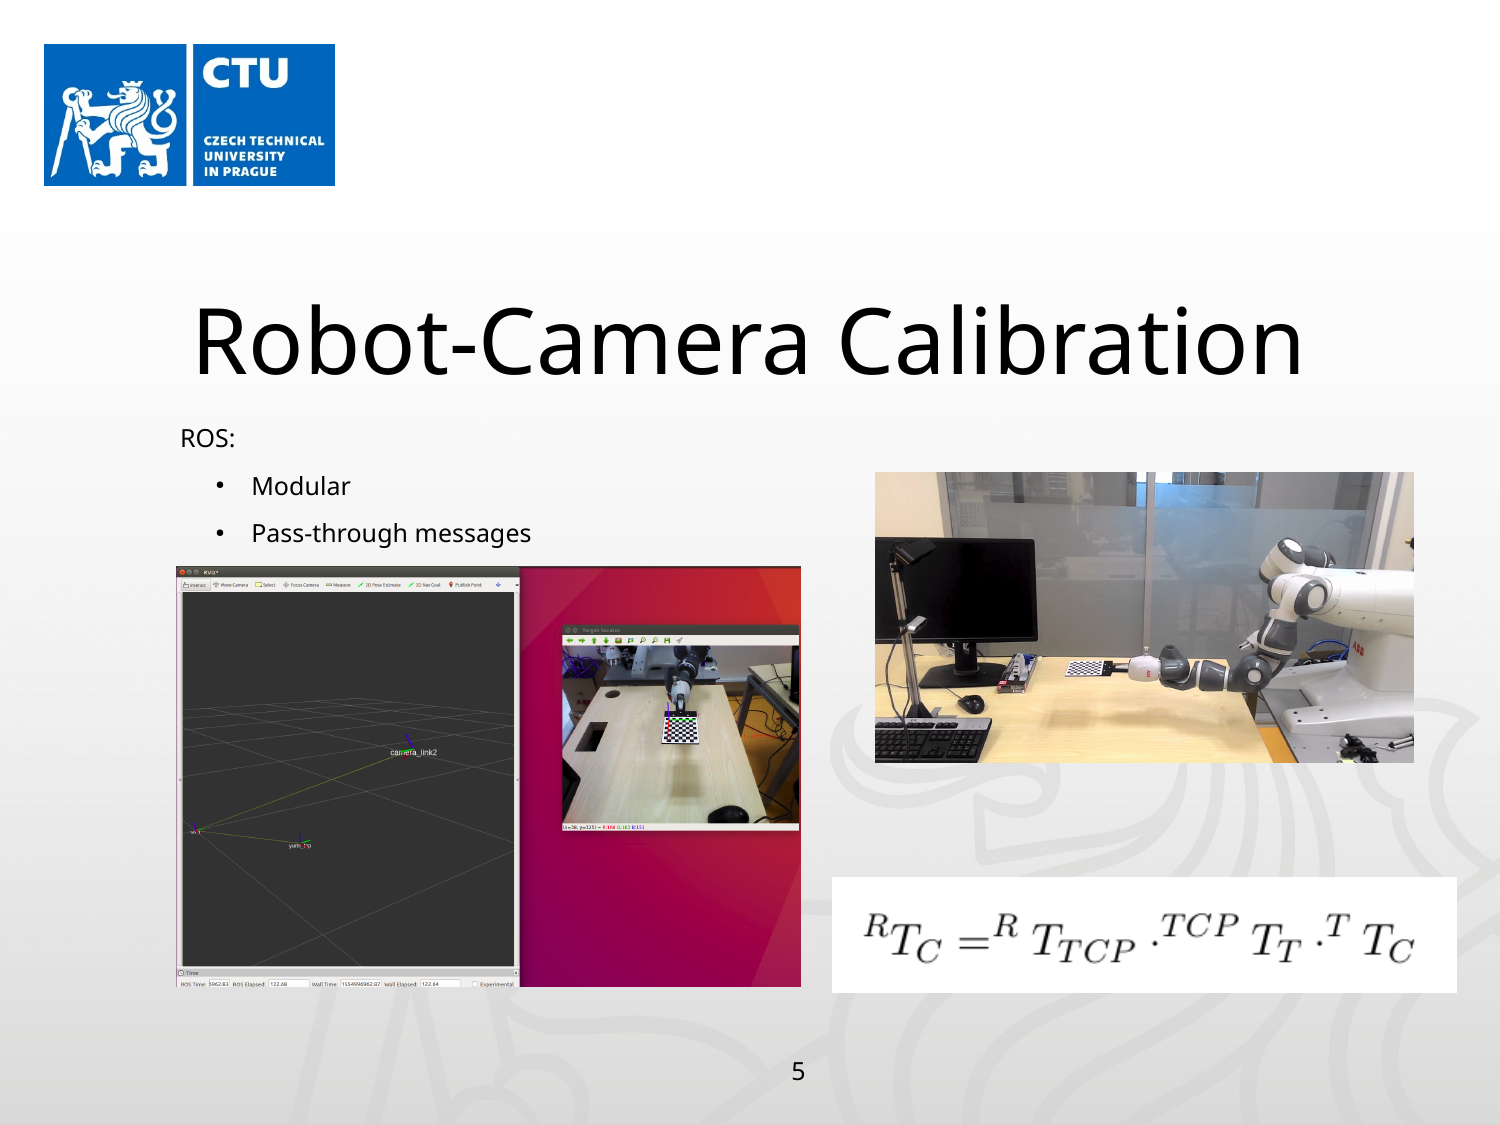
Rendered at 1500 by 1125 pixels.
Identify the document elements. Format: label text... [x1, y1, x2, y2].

title 5 [776, 1050, 826, 1096]
subtitle ROS: Modular Pass-through messages [180, 404, 1414, 570]
picture [0, 0, 1500, 1125]
title Robot-Camera Calibration [177, 236, 1456, 454]
